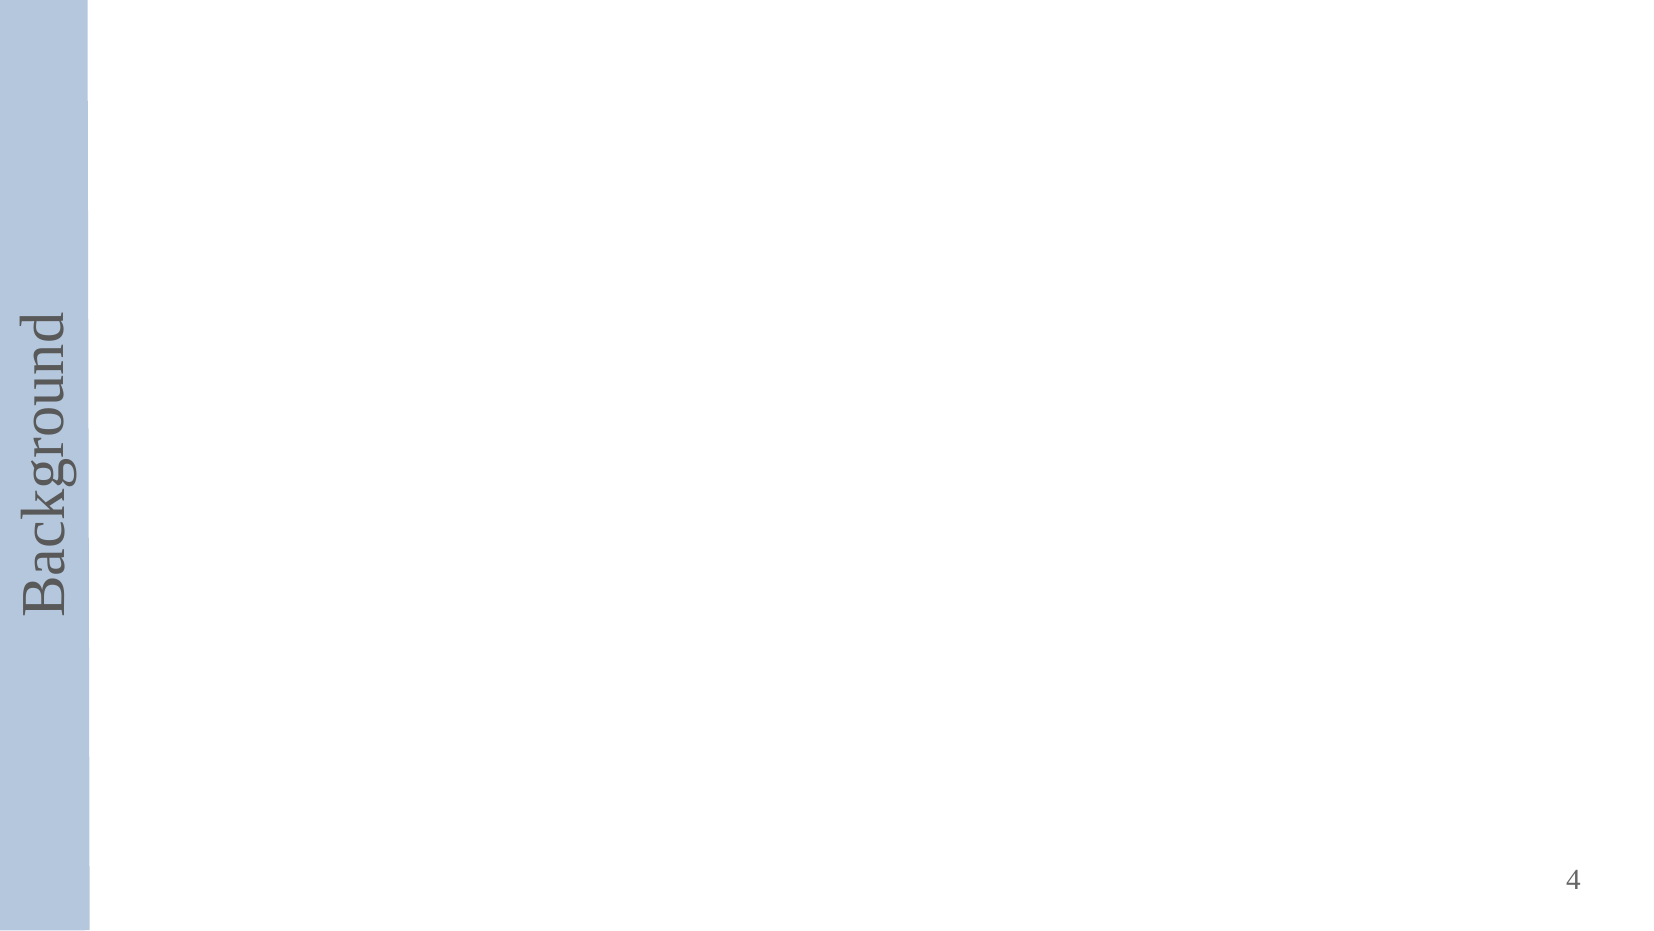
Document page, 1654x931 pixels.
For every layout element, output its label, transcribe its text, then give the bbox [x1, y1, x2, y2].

title Background [0, 0, 90, 931]
